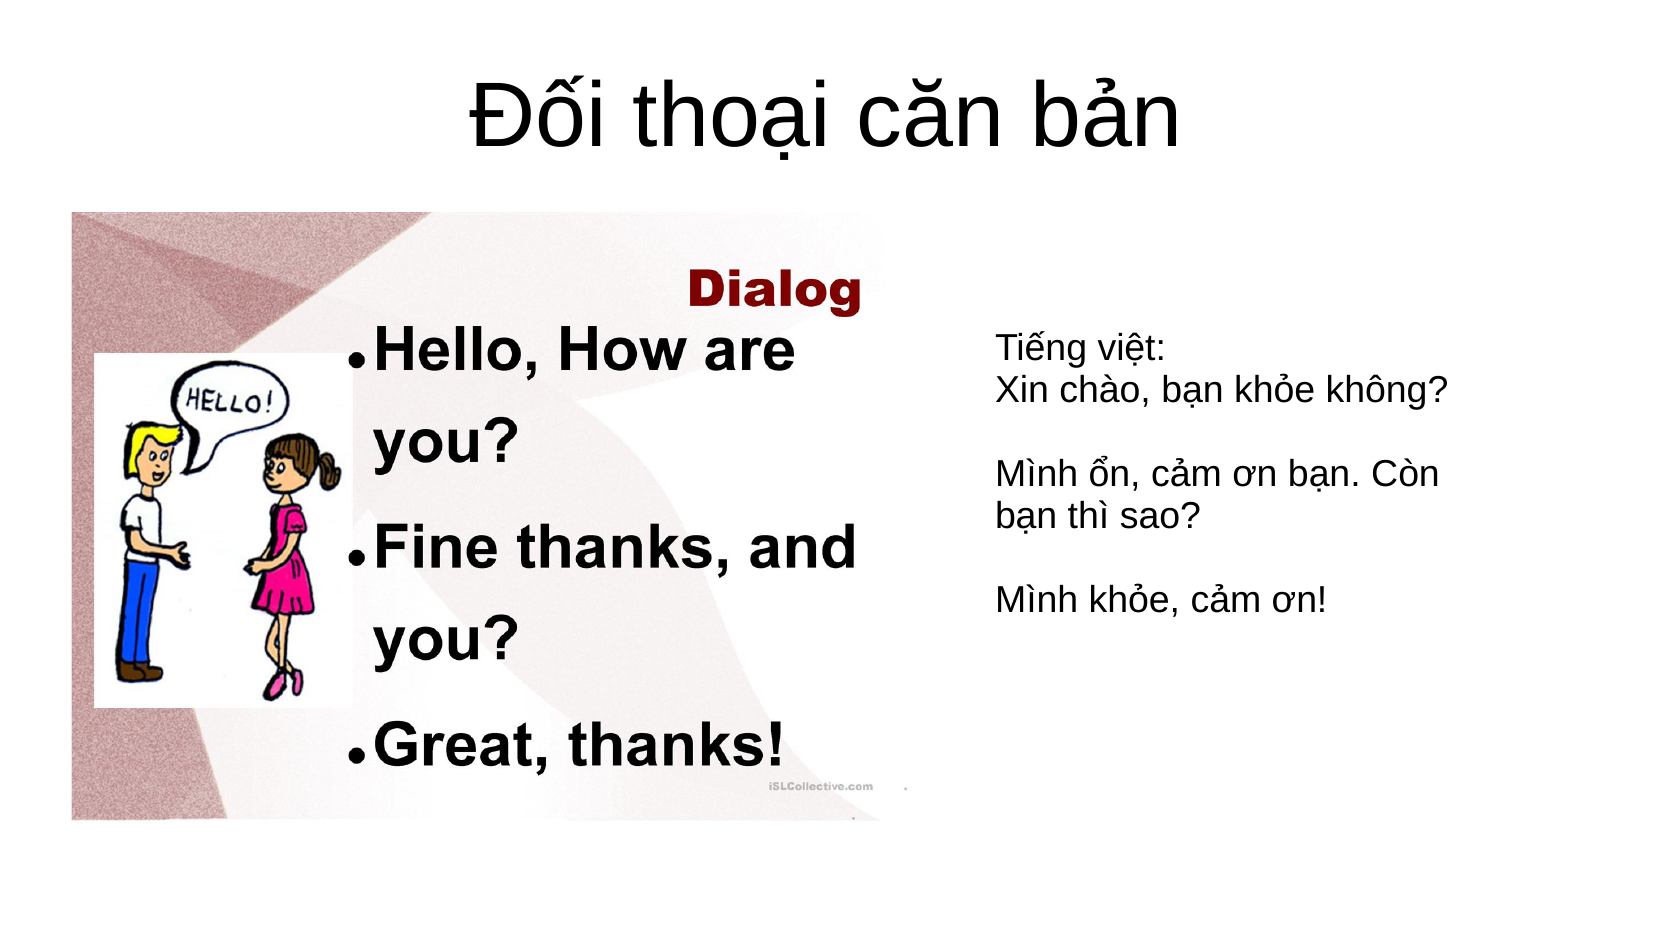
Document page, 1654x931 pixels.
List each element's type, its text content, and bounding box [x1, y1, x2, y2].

text_box Tiếng việt: Xin chào, bạn khỏe không? Mình ổn, cảm ơn bạn. Còn bạn thì sao? Mình khỏe, cảm ơn! [980, 318, 1465, 780]
title Đối thoại căn bản [82, 37, 1571, 193]
picture [47, 212, 910, 823]
